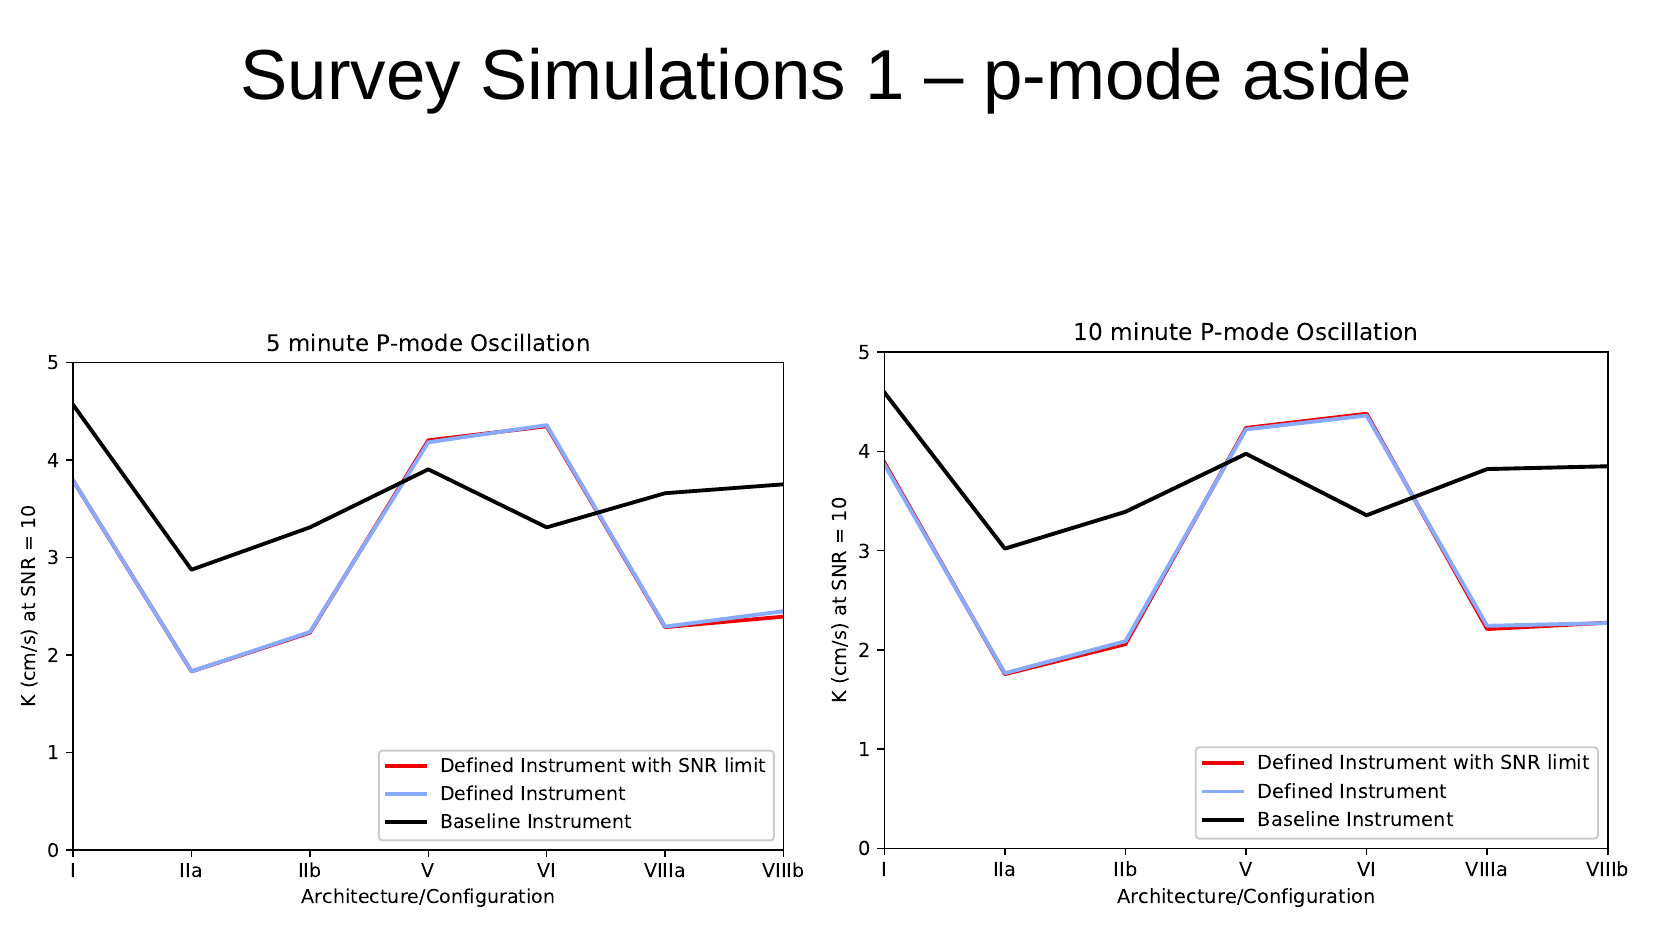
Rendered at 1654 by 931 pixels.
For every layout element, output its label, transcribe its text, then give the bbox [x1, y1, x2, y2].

picture [0, 300, 1651, 931]
title Survey Simulations 1 – p-mode aside [0, 0, 1654, 151]
